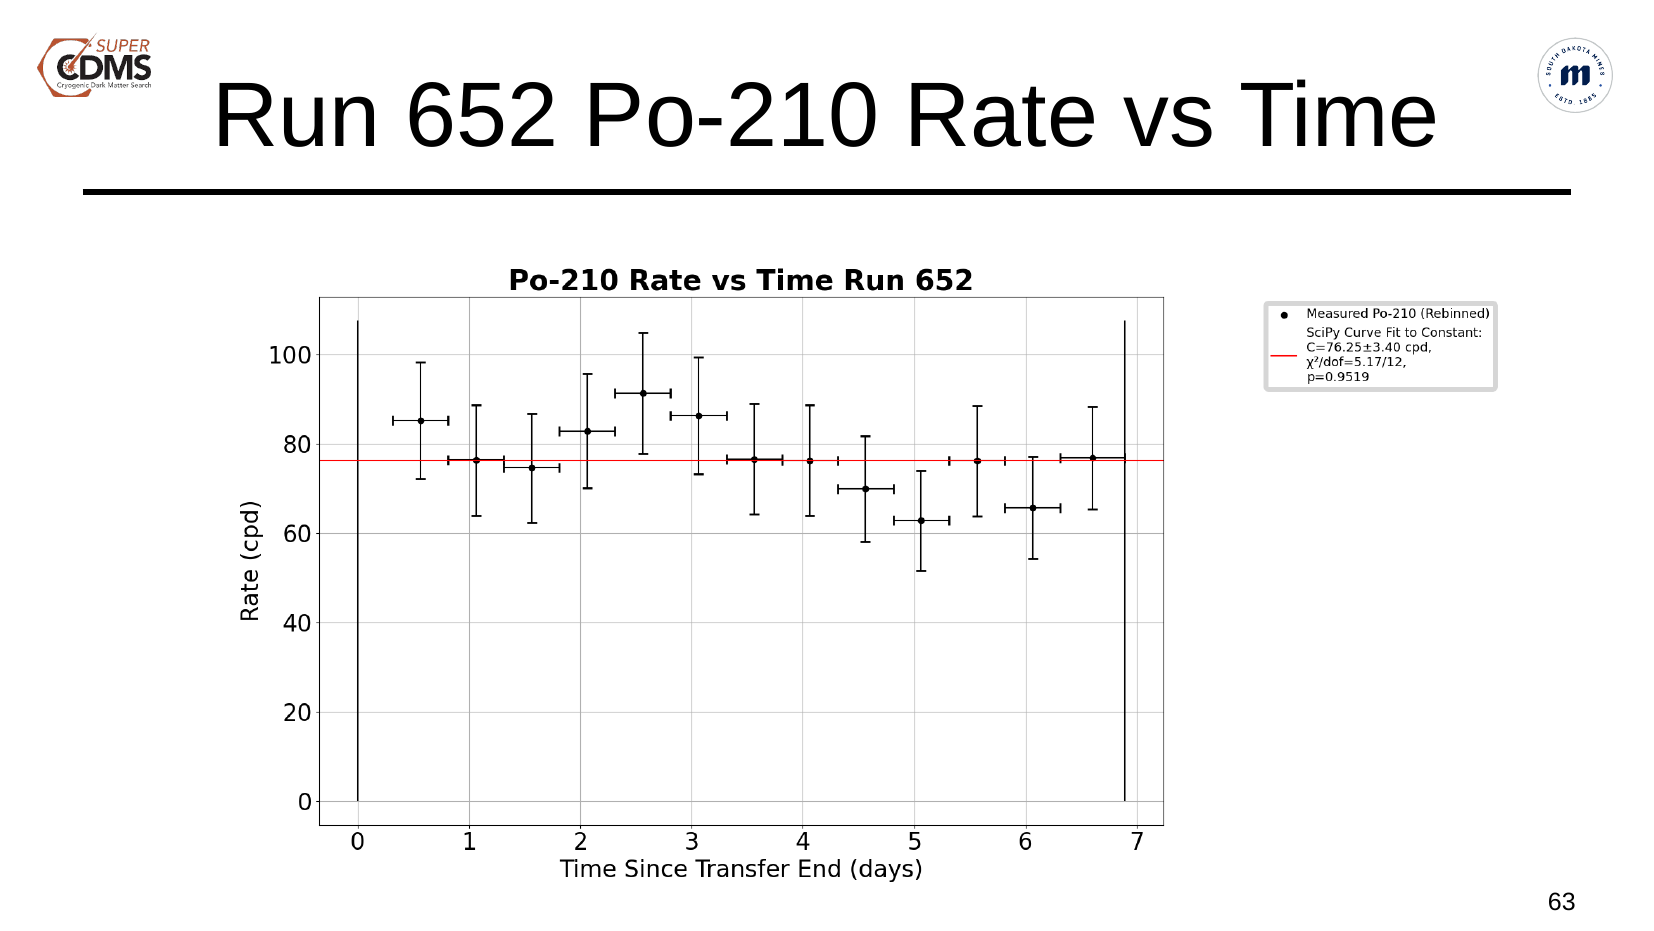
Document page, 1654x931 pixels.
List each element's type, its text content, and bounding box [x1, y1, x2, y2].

picture [150, 214, 1501, 901]
picture [37, 32, 151, 97]
picture [1571, 37, 1613, 113]
title Run 652 Po-210 Rate vs Time [82, 37, 1571, 193]
